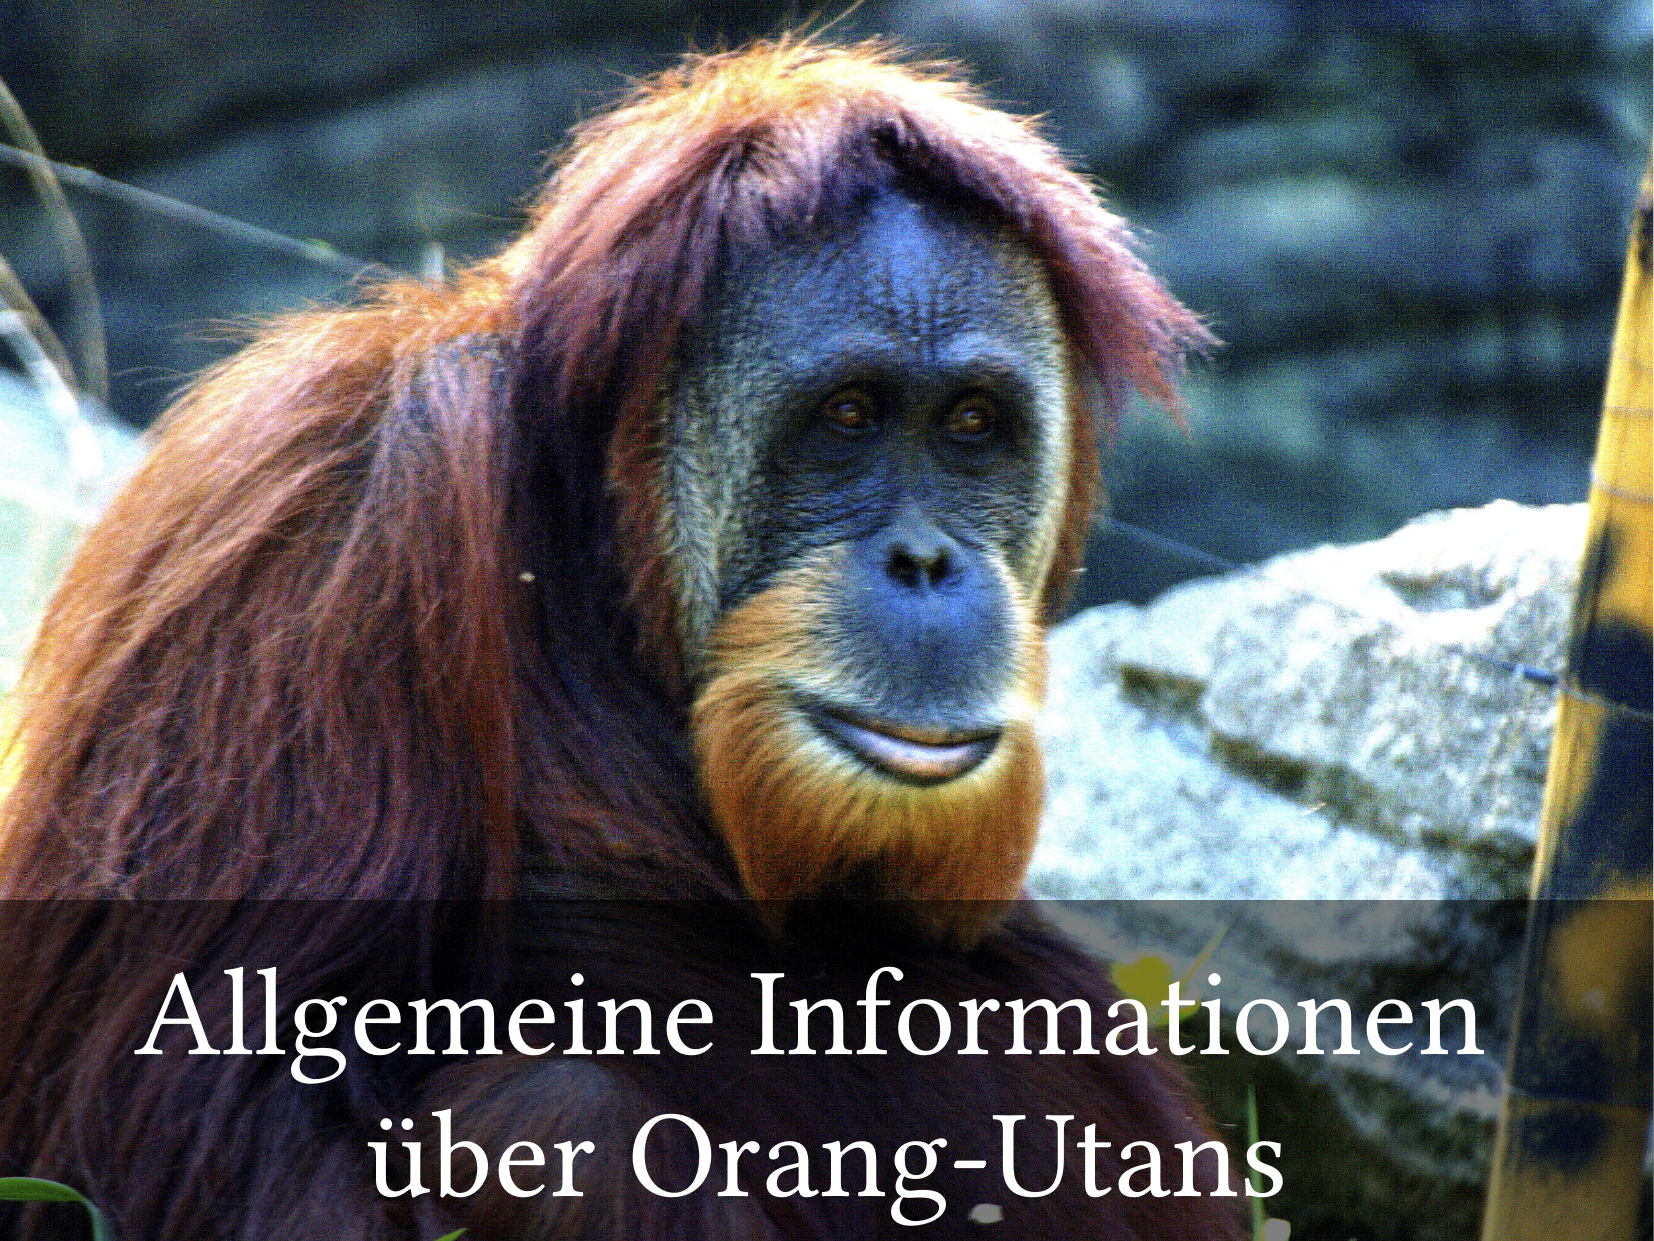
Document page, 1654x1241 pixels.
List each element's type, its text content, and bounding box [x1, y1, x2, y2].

text_box Allgemeine Informationen über Orang-Utans [0, 900, 1654, 1241]
picture [0, 0, 1654, 900]
